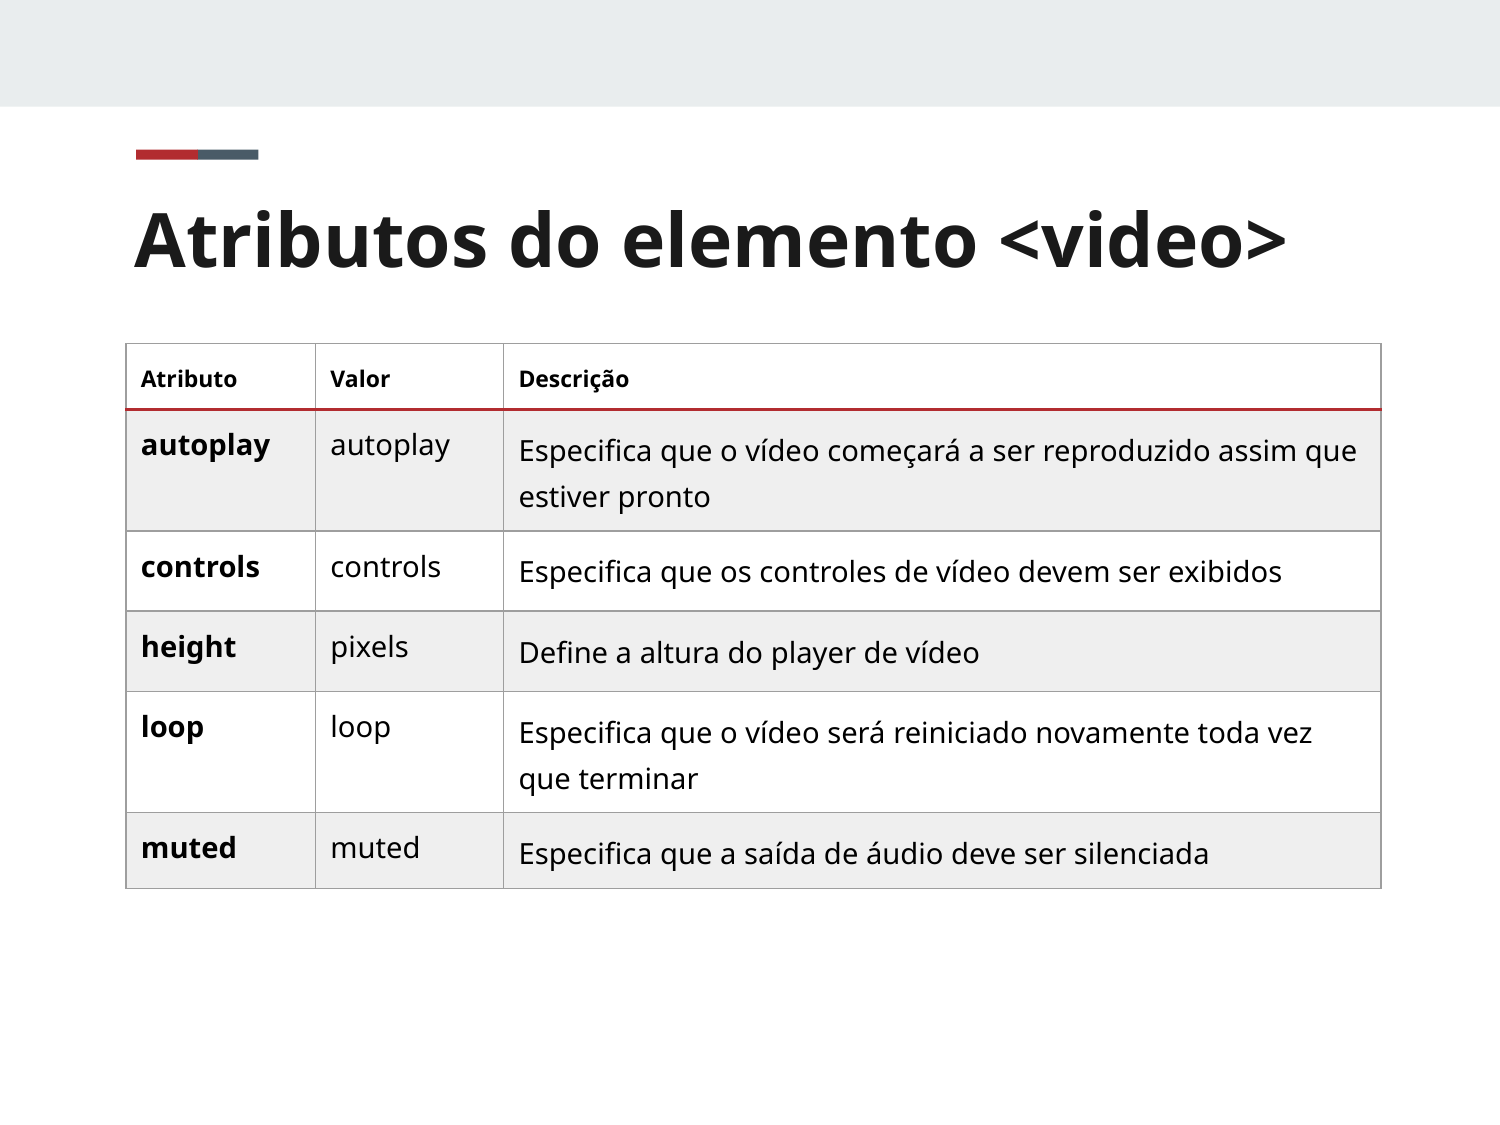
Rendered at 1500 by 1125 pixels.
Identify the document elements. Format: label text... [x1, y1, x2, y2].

table_header Valor [316, 344, 503, 408]
table_cell Especifica que o vídeo será reiniciado novamente toda vez que terminar [504, 692, 1380, 812]
table_header Descrição [504, 344, 1380, 408]
table_cell Especifica que os controles de vídeo devem ser exibidos [504, 532, 1380, 610]
table_cell loop [127, 692, 315, 812]
table_cell Especifica que a saída de áudio deve ser silenciada [504, 813, 1380, 888]
table_cell autoplay [316, 411, 503, 530]
table_cell Define a altura do player de vídeo [504, 612, 1380, 691]
table_cell muted [316, 813, 503, 888]
table_cell loop [316, 692, 503, 812]
table_cell controls [127, 532, 315, 610]
table_cell muted [127, 813, 315, 888]
table_cell autoplay [127, 411, 315, 530]
table_cell Especifica que o vídeo começará a ser reproduzido assim que estiver pronto [504, 411, 1380, 530]
table_cell height [127, 612, 315, 691]
table_cell controls [316, 532, 503, 610]
table_header Atributo [127, 344, 315, 408]
table_cell pixels [316, 612, 503, 691]
title Atributos do elemento <video> [119, 177, 1381, 295]
